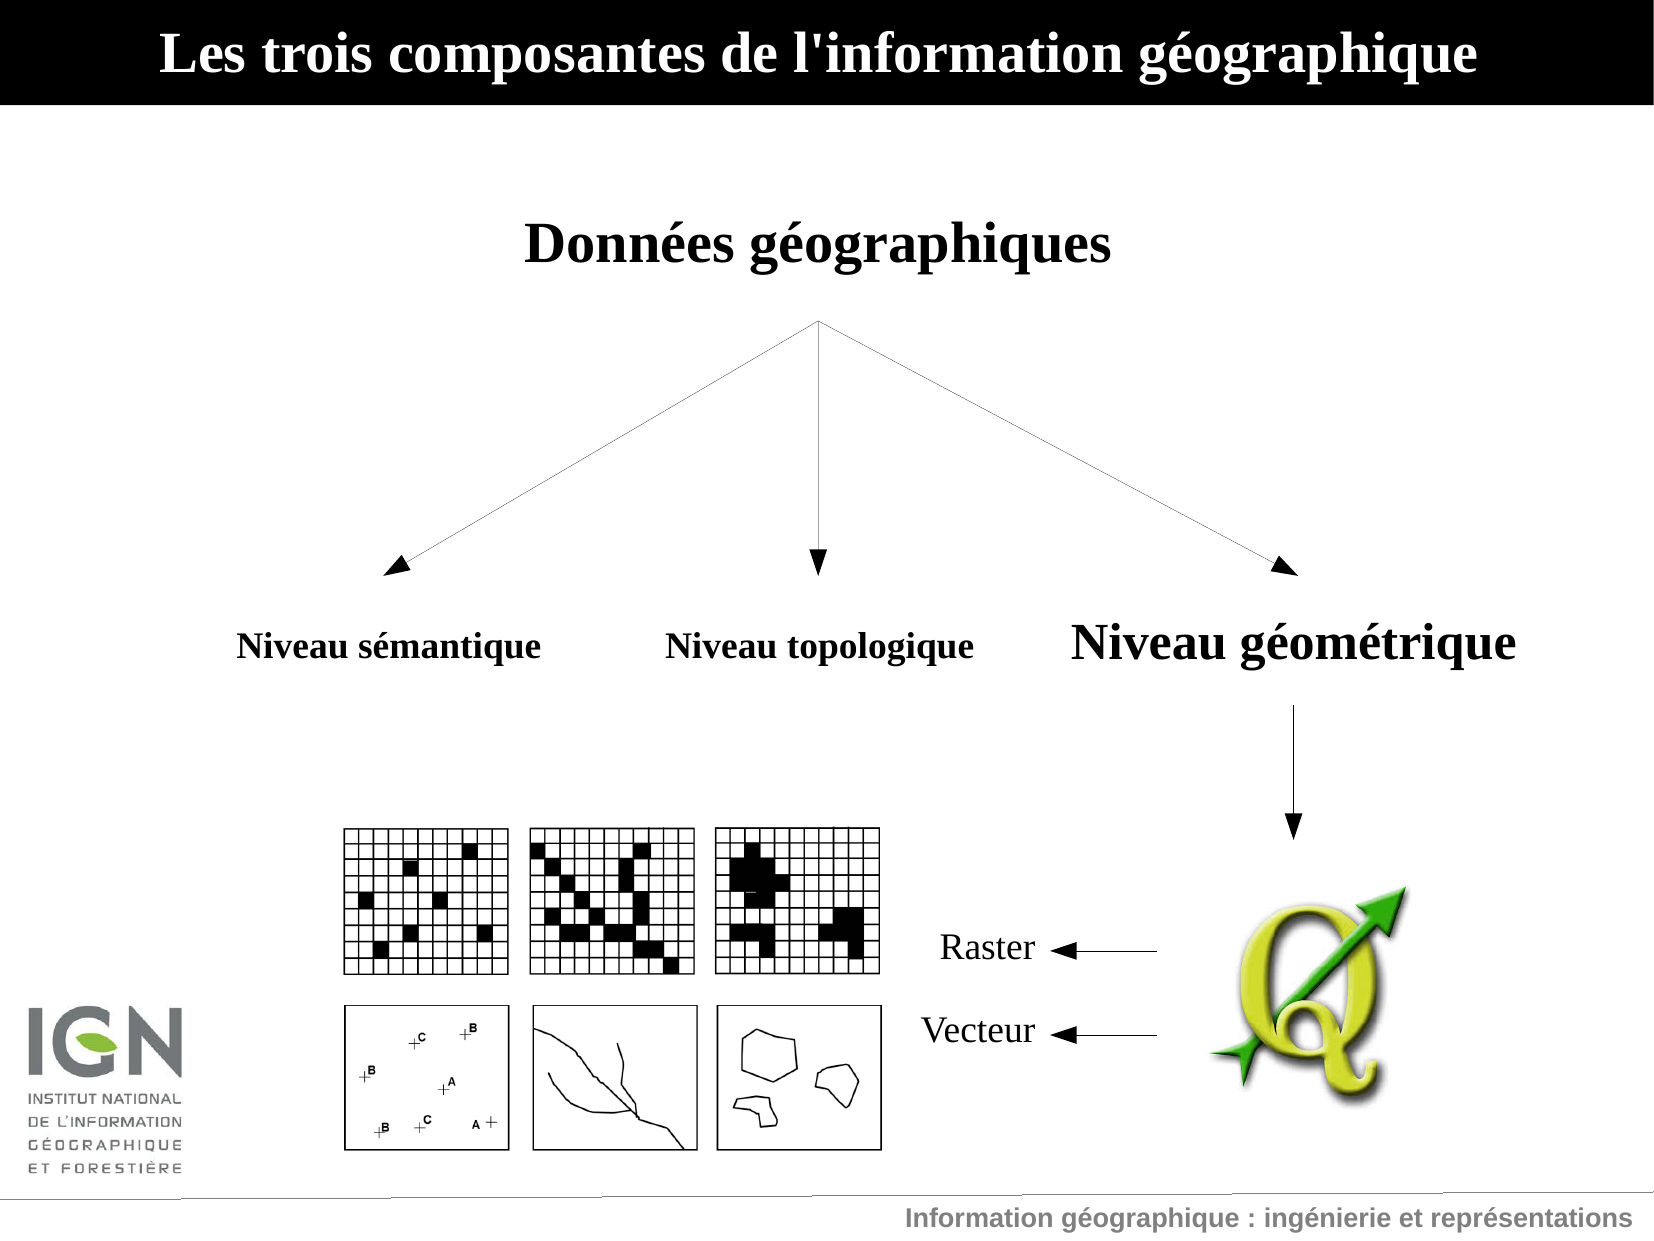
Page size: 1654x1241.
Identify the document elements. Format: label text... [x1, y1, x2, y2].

text_box Niveau sémantique [221, 617, 557, 676]
text_box Données géographiques [509, 202, 1128, 284]
text_box Raster Vecteur [905, 919, 1051, 1062]
text_box Niveau topologique [650, 617, 990, 761]
picture [26, 1004, 183, 1175]
picture [344, 1005, 883, 1156]
picture [1206, 880, 1411, 1111]
title Les trois composantes de l'information géographique [0, 0, 1654, 106]
text_box Niveau géométrique [1056, 606, 1532, 680]
picture [341, 825, 880, 976]
